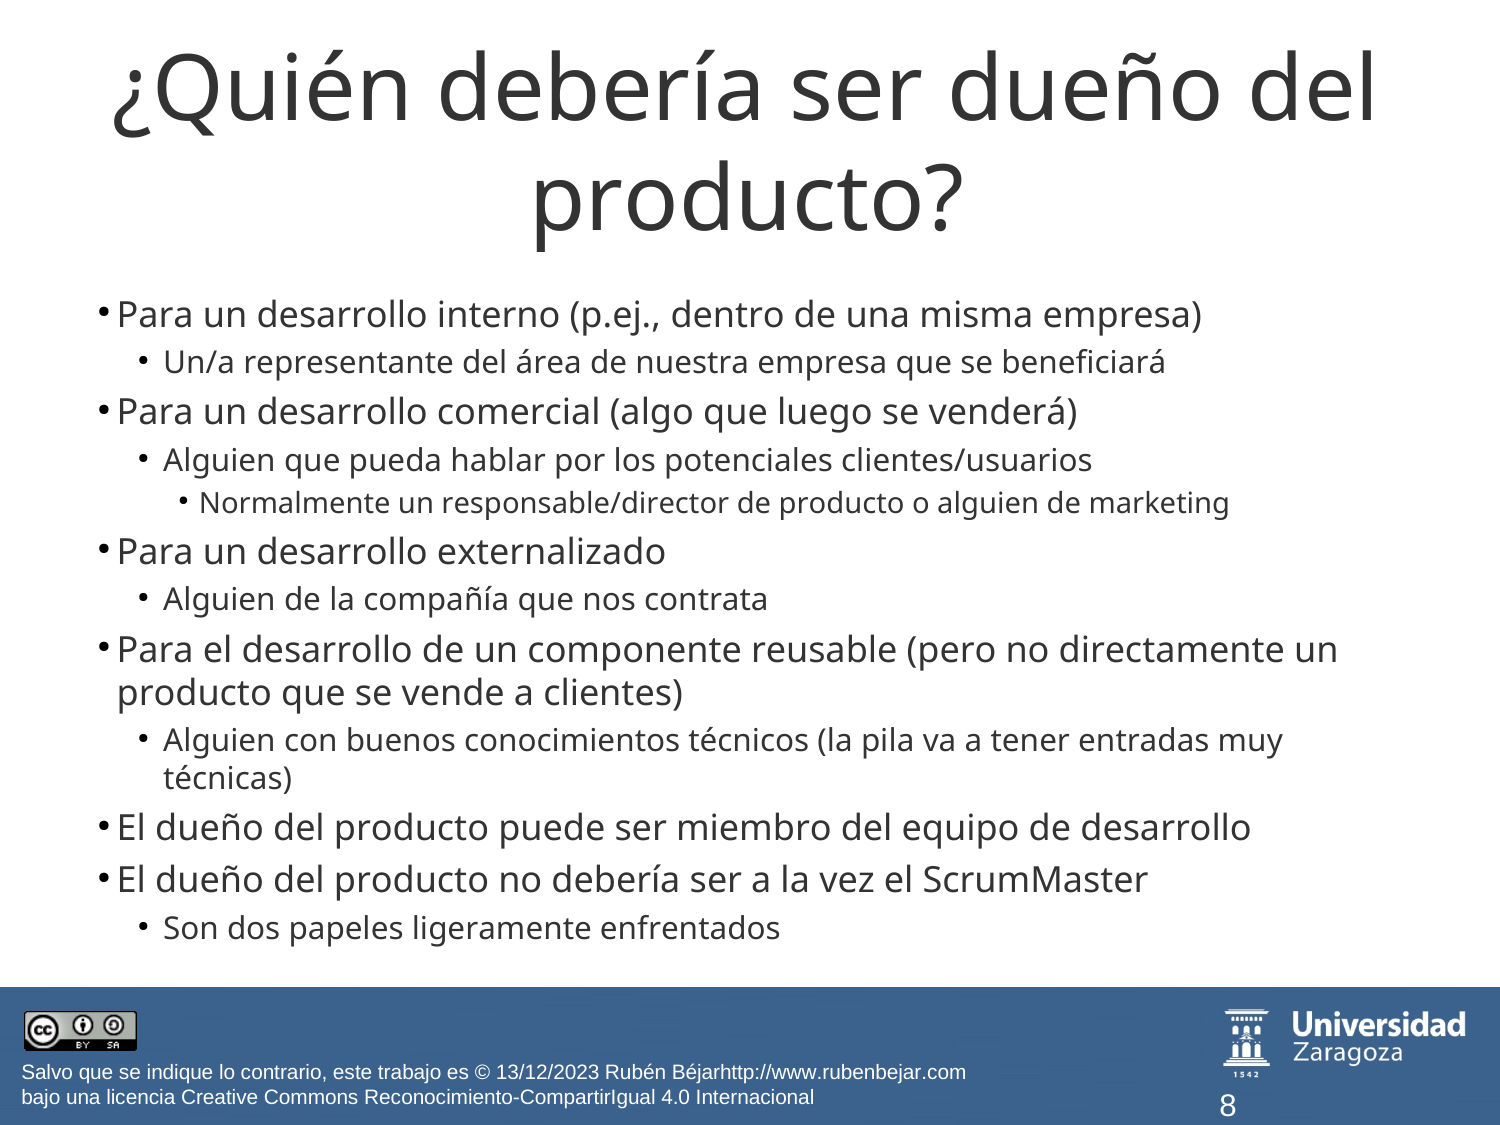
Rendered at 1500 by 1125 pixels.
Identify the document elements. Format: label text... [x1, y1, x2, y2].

list Para un desarrollo interno (p.ej., dentro de una misma empresa) Un/a representante del área de nuestra empresa que se beneficiará Para un desarrollo comercial (algo que luego se venderá) Alguien que pueda hablar por los potenciales clientes/usuarios Normalmente un responsable/director de producto o alguien de marketing Para un desarrollo externalizado Alguien de la compañía que nos contrata Para el desarrollo de un componente reusable (pero no directamente un producto que se vende a clientes) Alguien con buenos conocimientos técnicos (la pila va a tener entradas muy técnicas) El dueño del producto puede ser miembro del equipo de desarrollo El dueño del producto no debería ser a la vez el ScrumMaster Son dos papeles ligeramente enfrentados [82, 283, 1418, 957]
picture [0, 987, 1500, 1125]
title ¿Quién debería ser dueño del producto? [74, 21, 1420, 257]
